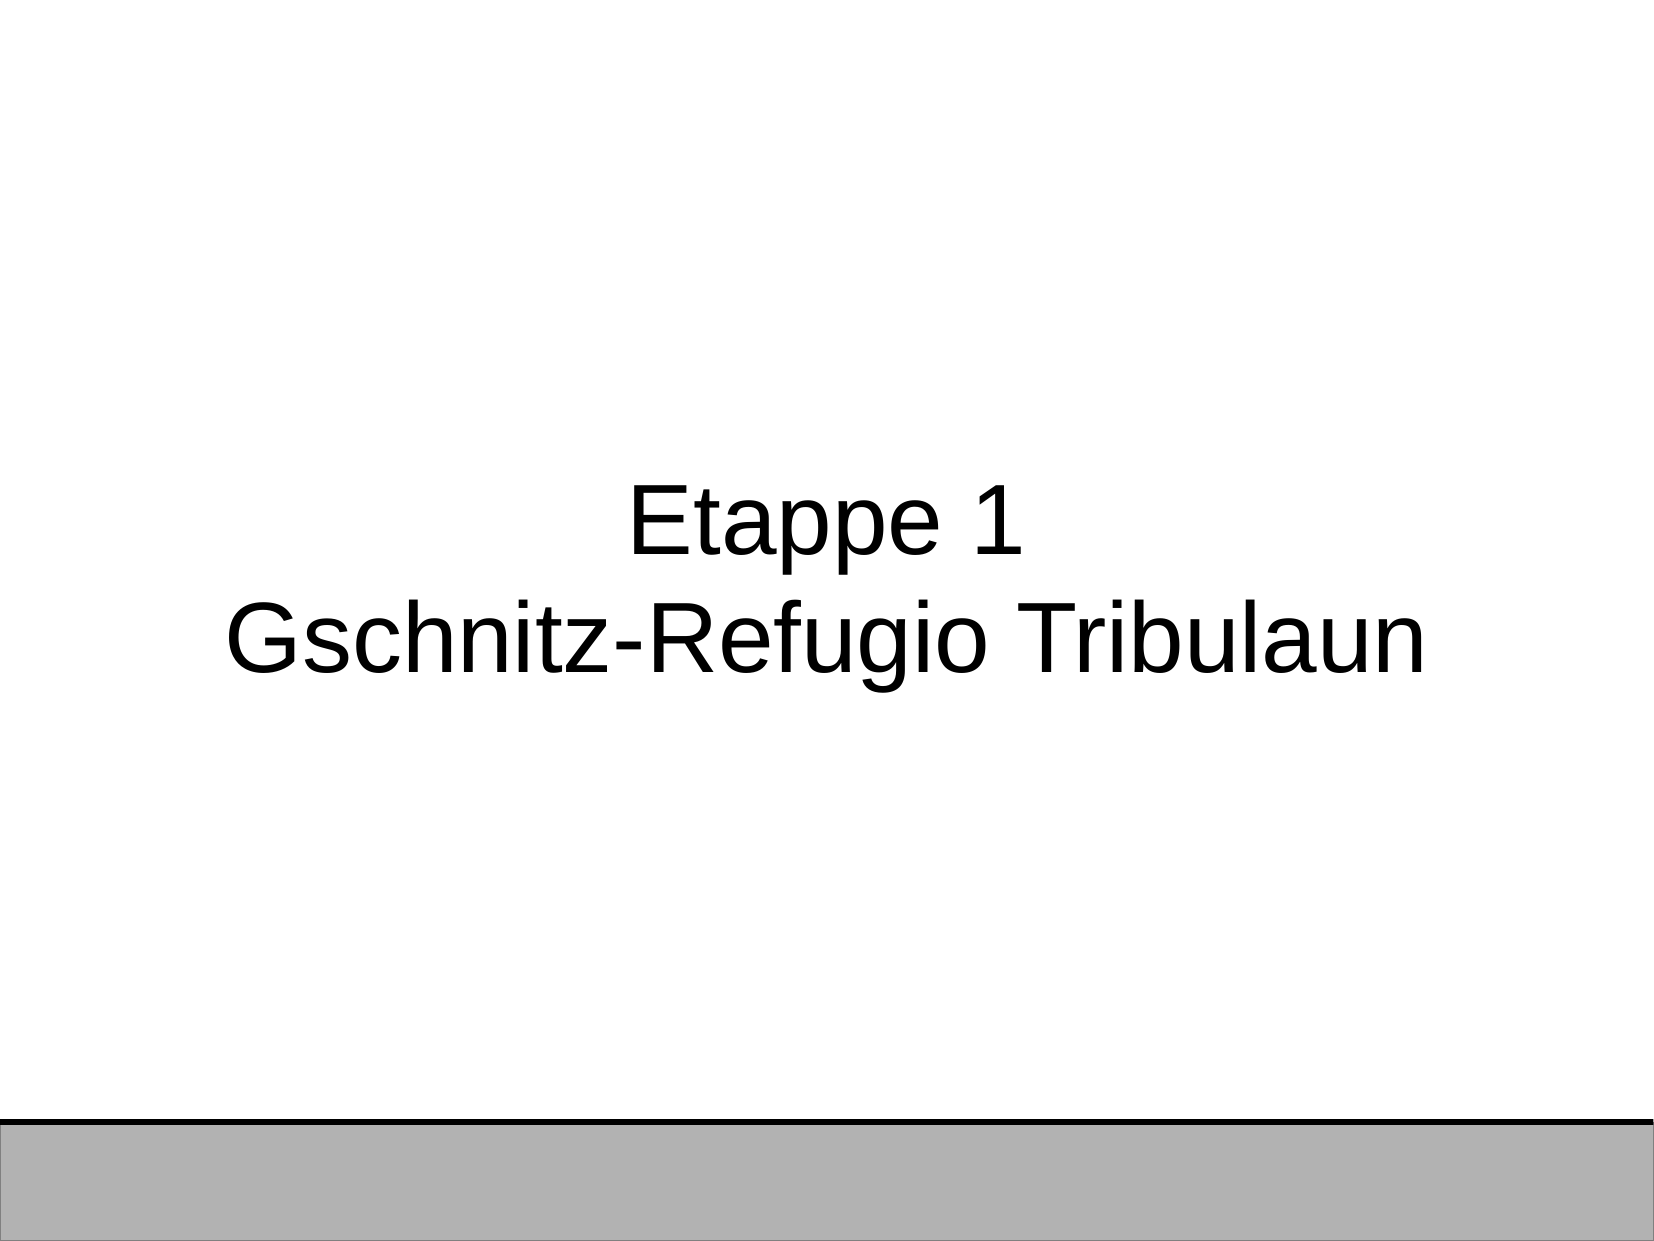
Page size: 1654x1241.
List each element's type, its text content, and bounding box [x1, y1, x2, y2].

subtitle Etappe 1 Gschnitz-Refugio Tribulaun [82, 49, 1571, 1109]
text_box [0, 1125, 1654, 1241]
